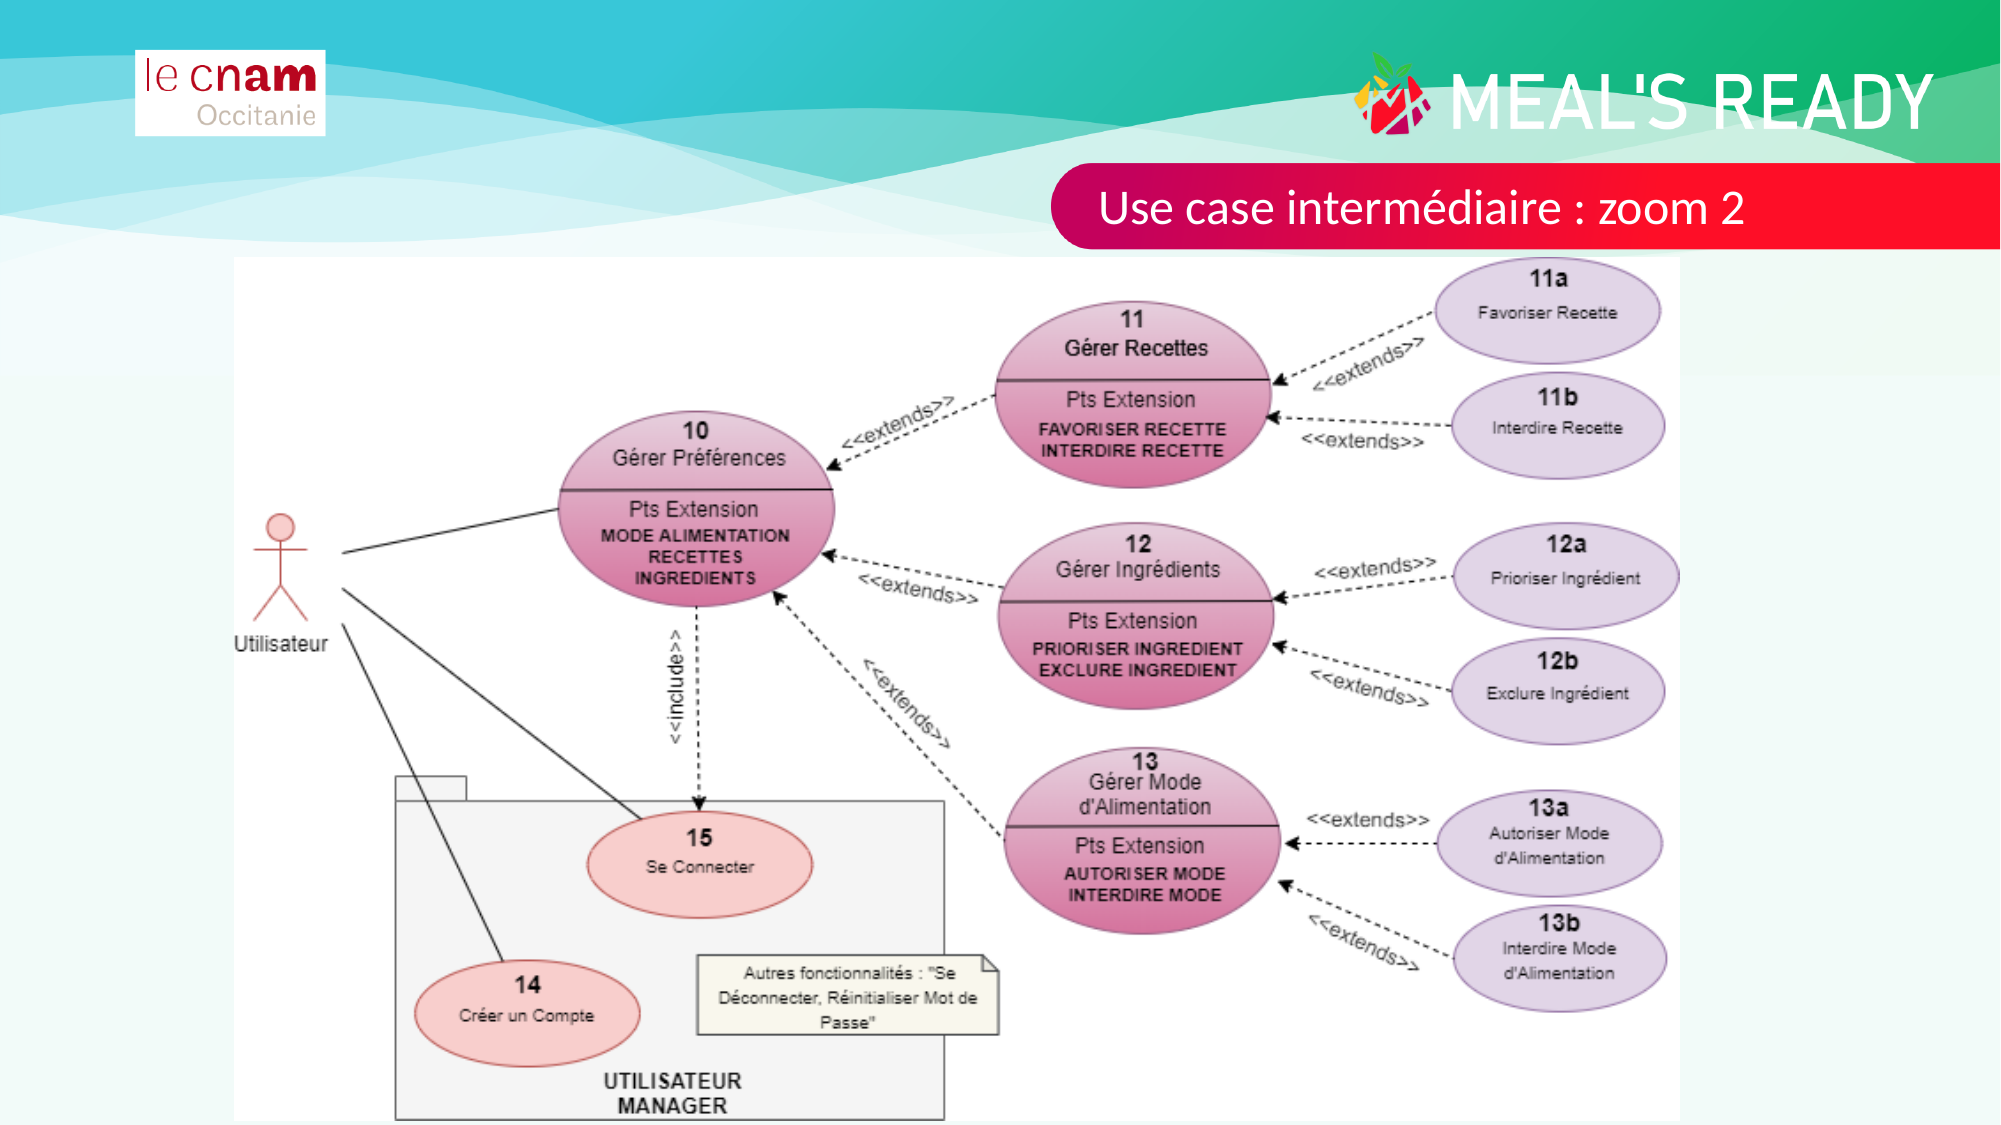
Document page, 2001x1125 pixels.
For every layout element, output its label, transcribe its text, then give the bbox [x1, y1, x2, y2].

picture [0, 0, 2000, 1125]
text_box Use case intermédiaire : zoom 2 [1083, 173, 2000, 244]
